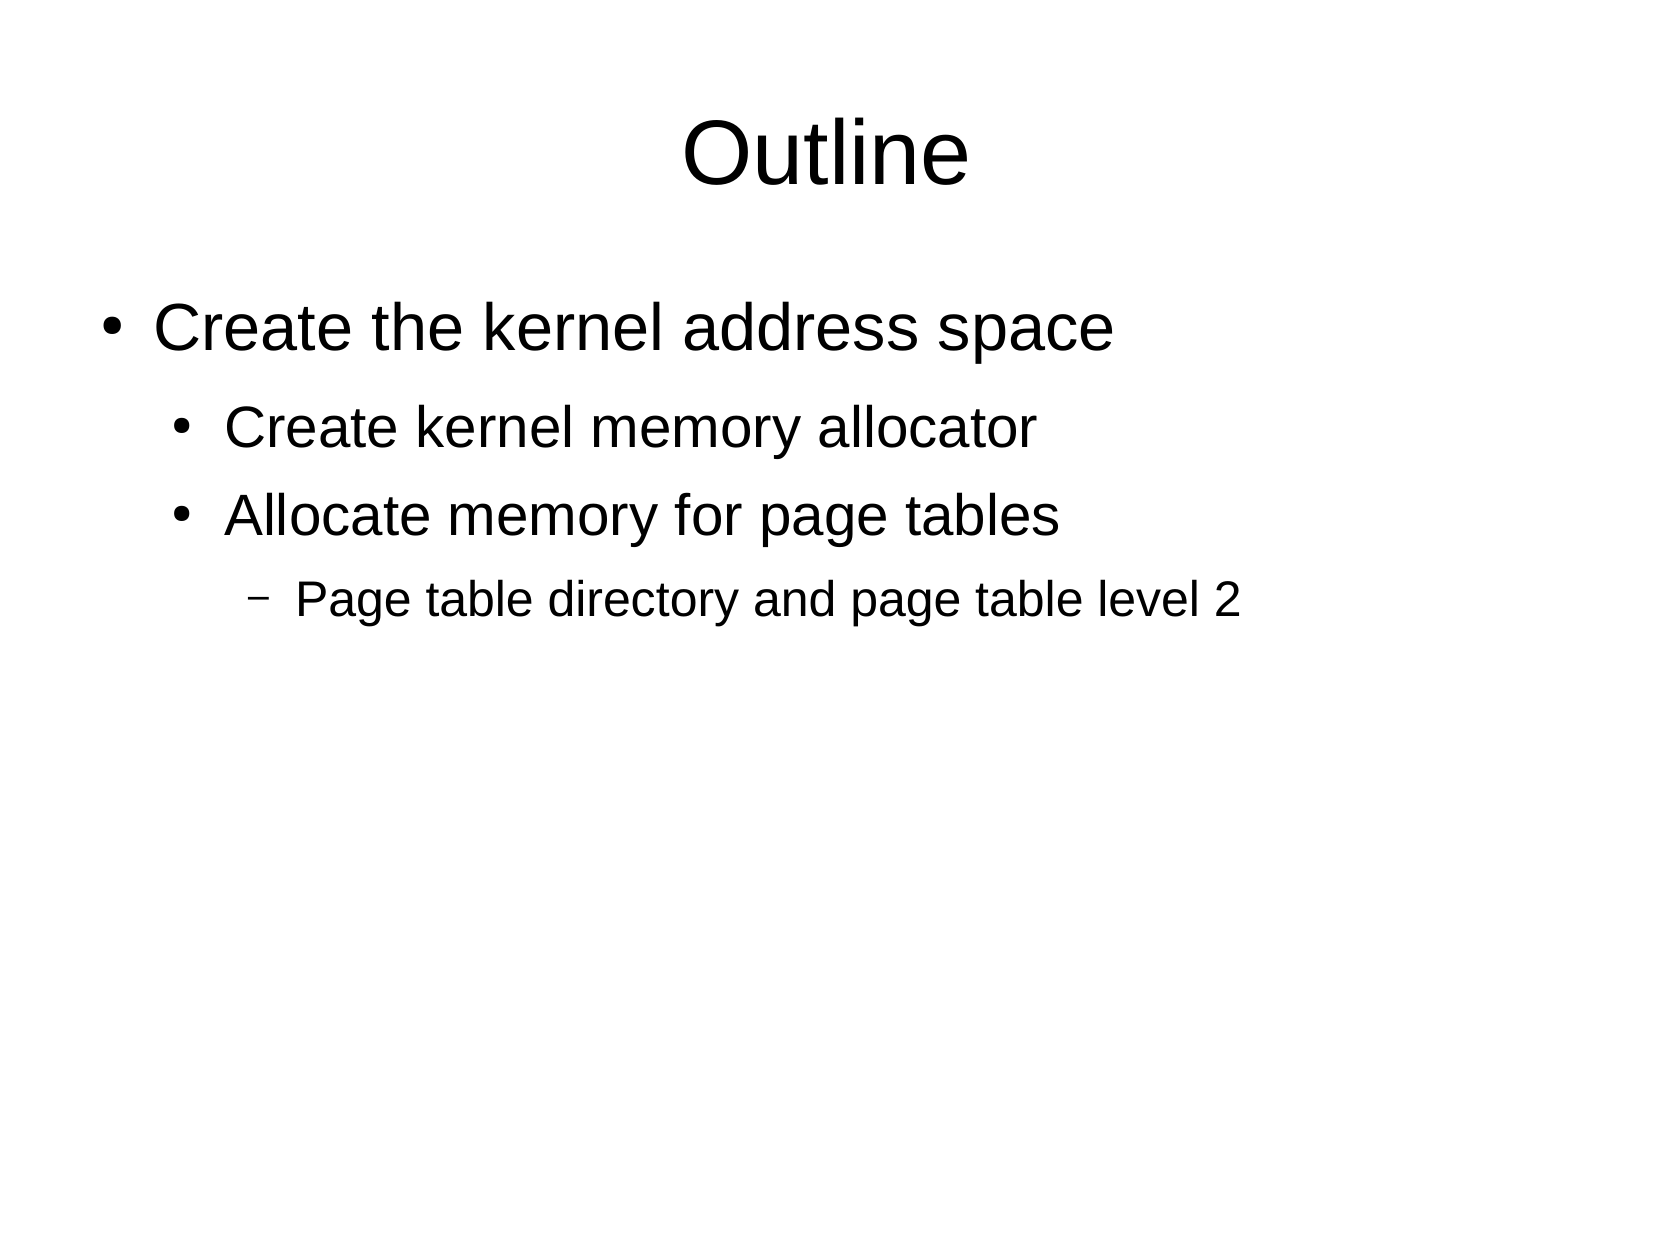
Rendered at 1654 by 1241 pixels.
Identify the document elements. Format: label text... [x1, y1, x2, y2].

title Outline [82, 49, 1571, 257]
list Create the kernel address space Create kernel memory allocator Allocate memory for page tables Page table directory and page table level 2 [82, 290, 1571, 1010]
